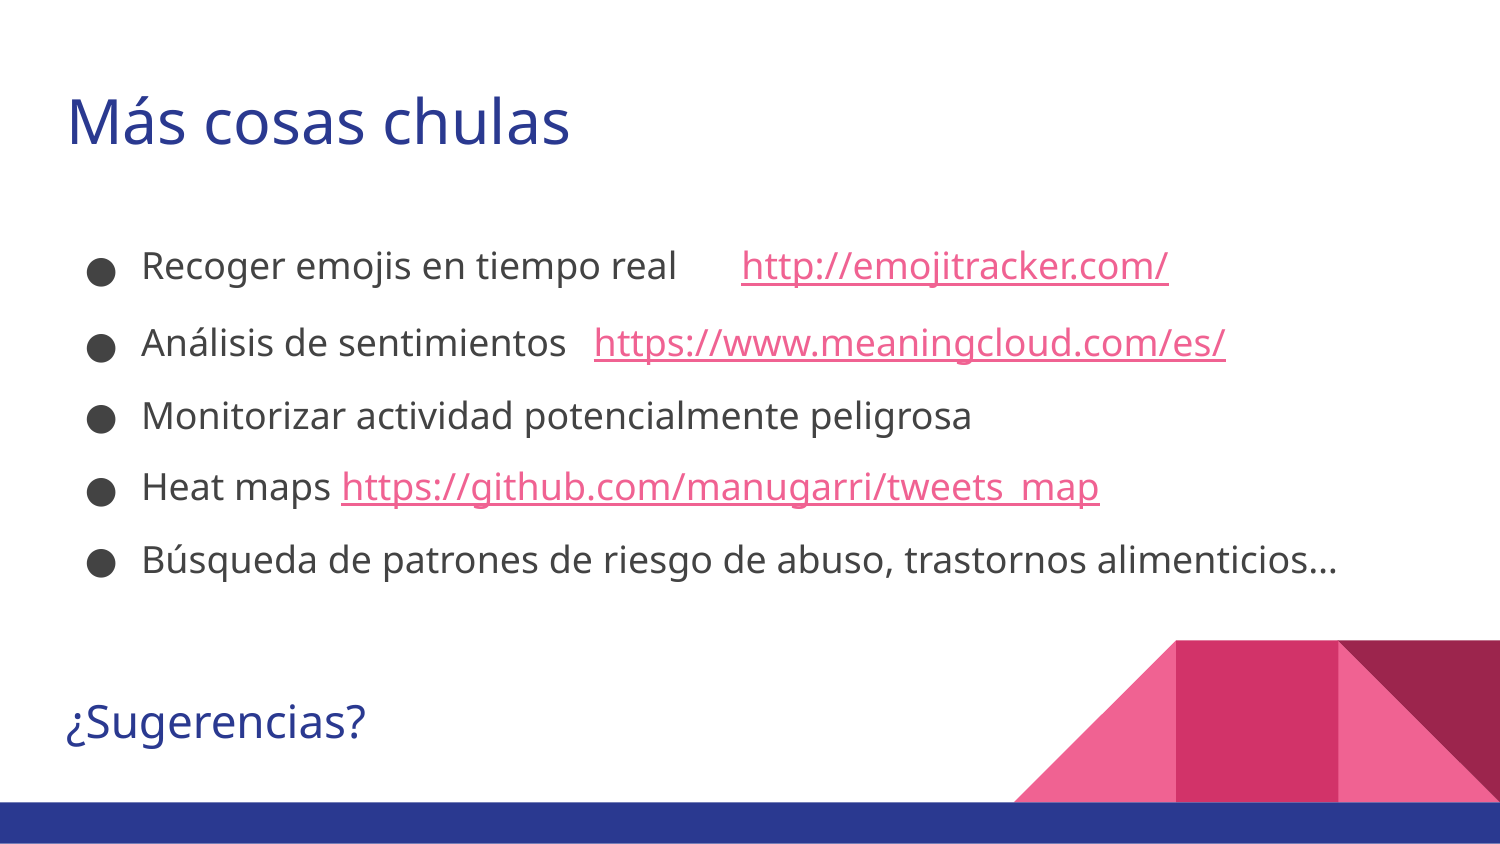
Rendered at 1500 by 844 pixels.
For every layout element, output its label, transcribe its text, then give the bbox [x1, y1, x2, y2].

list Recoger emojis en tiempo real http://emojitracker.com/ Análisis de sentimientos https://www.meaningcloud.com/es/ Monitorizar actividad potencialmente peligrosa Heat maps https://github.com/manugarri/tweets_map Búsqueda de patrones de riesgo de abuso, trastornos alimenticios… ¿Sugerencias? [51, 201, 1449, 802]
title Más cosas chulas [51, 67, 1463, 167]
